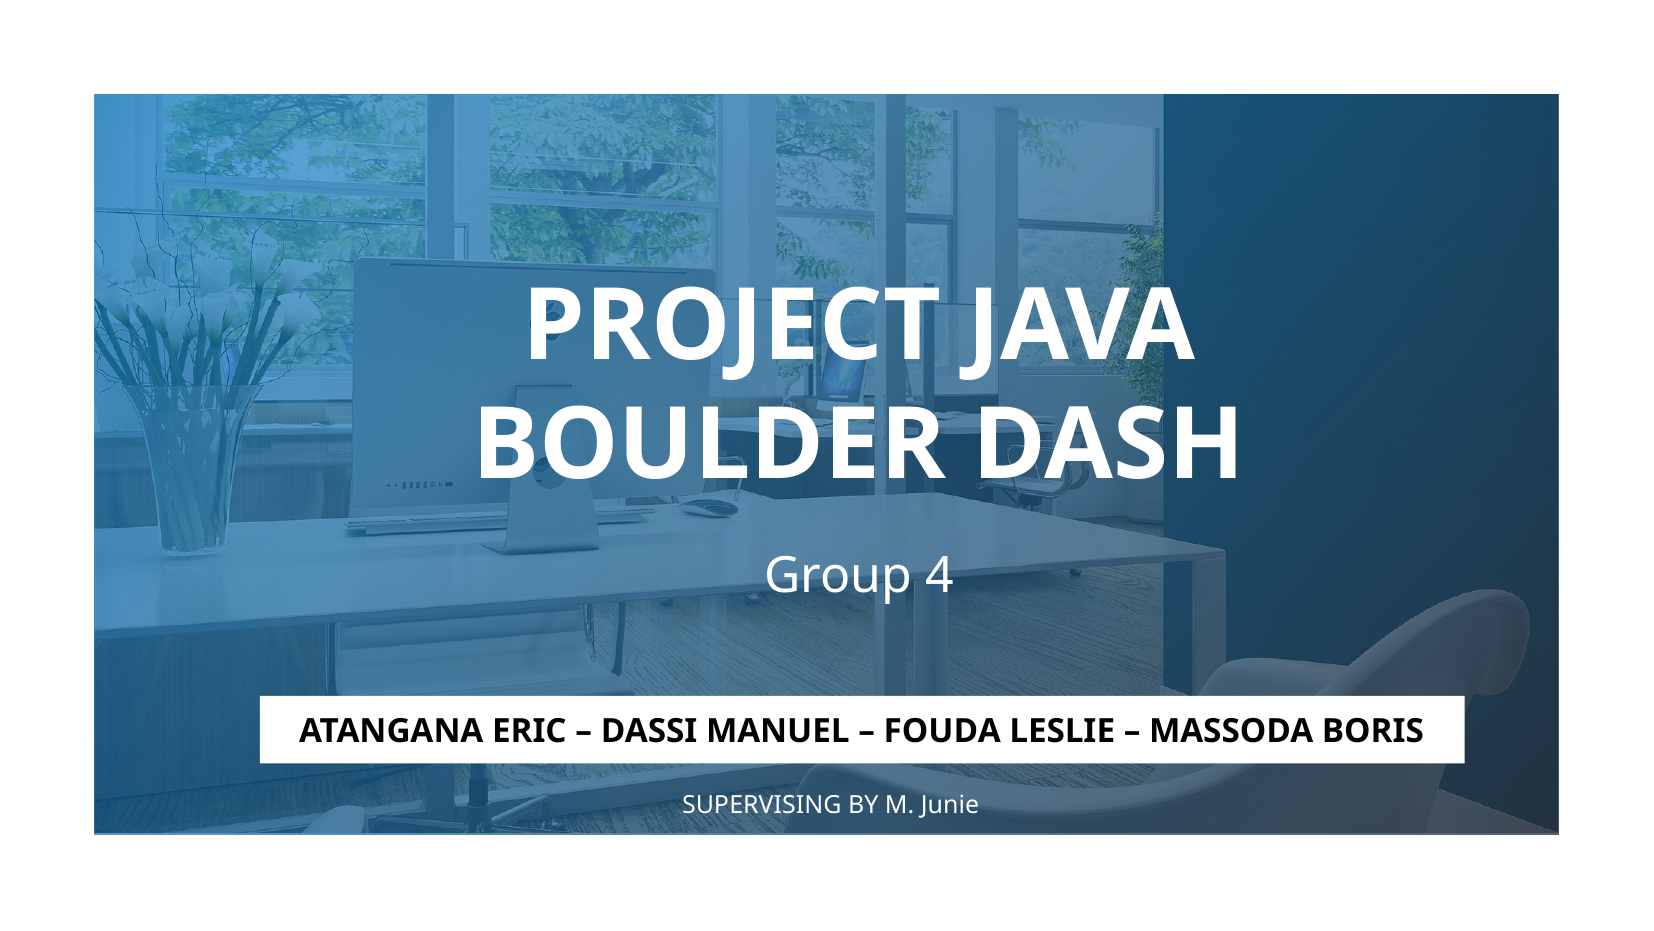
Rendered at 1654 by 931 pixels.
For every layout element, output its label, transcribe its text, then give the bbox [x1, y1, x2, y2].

text_box ATANGANA ERIC – DASSI MANUEL – FOUDA LESLIE – MASSODA BORIS [259, 695, 1465, 764]
text_box [94, 94, 1559, 835]
text_box Group 4 [300, 534, 1418, 695]
text_box PROJECT JAVA BOULDER DASH [438, 251, 1280, 534]
text_box SUPERVISING BY M. Junie [667, 779, 1164, 831]
